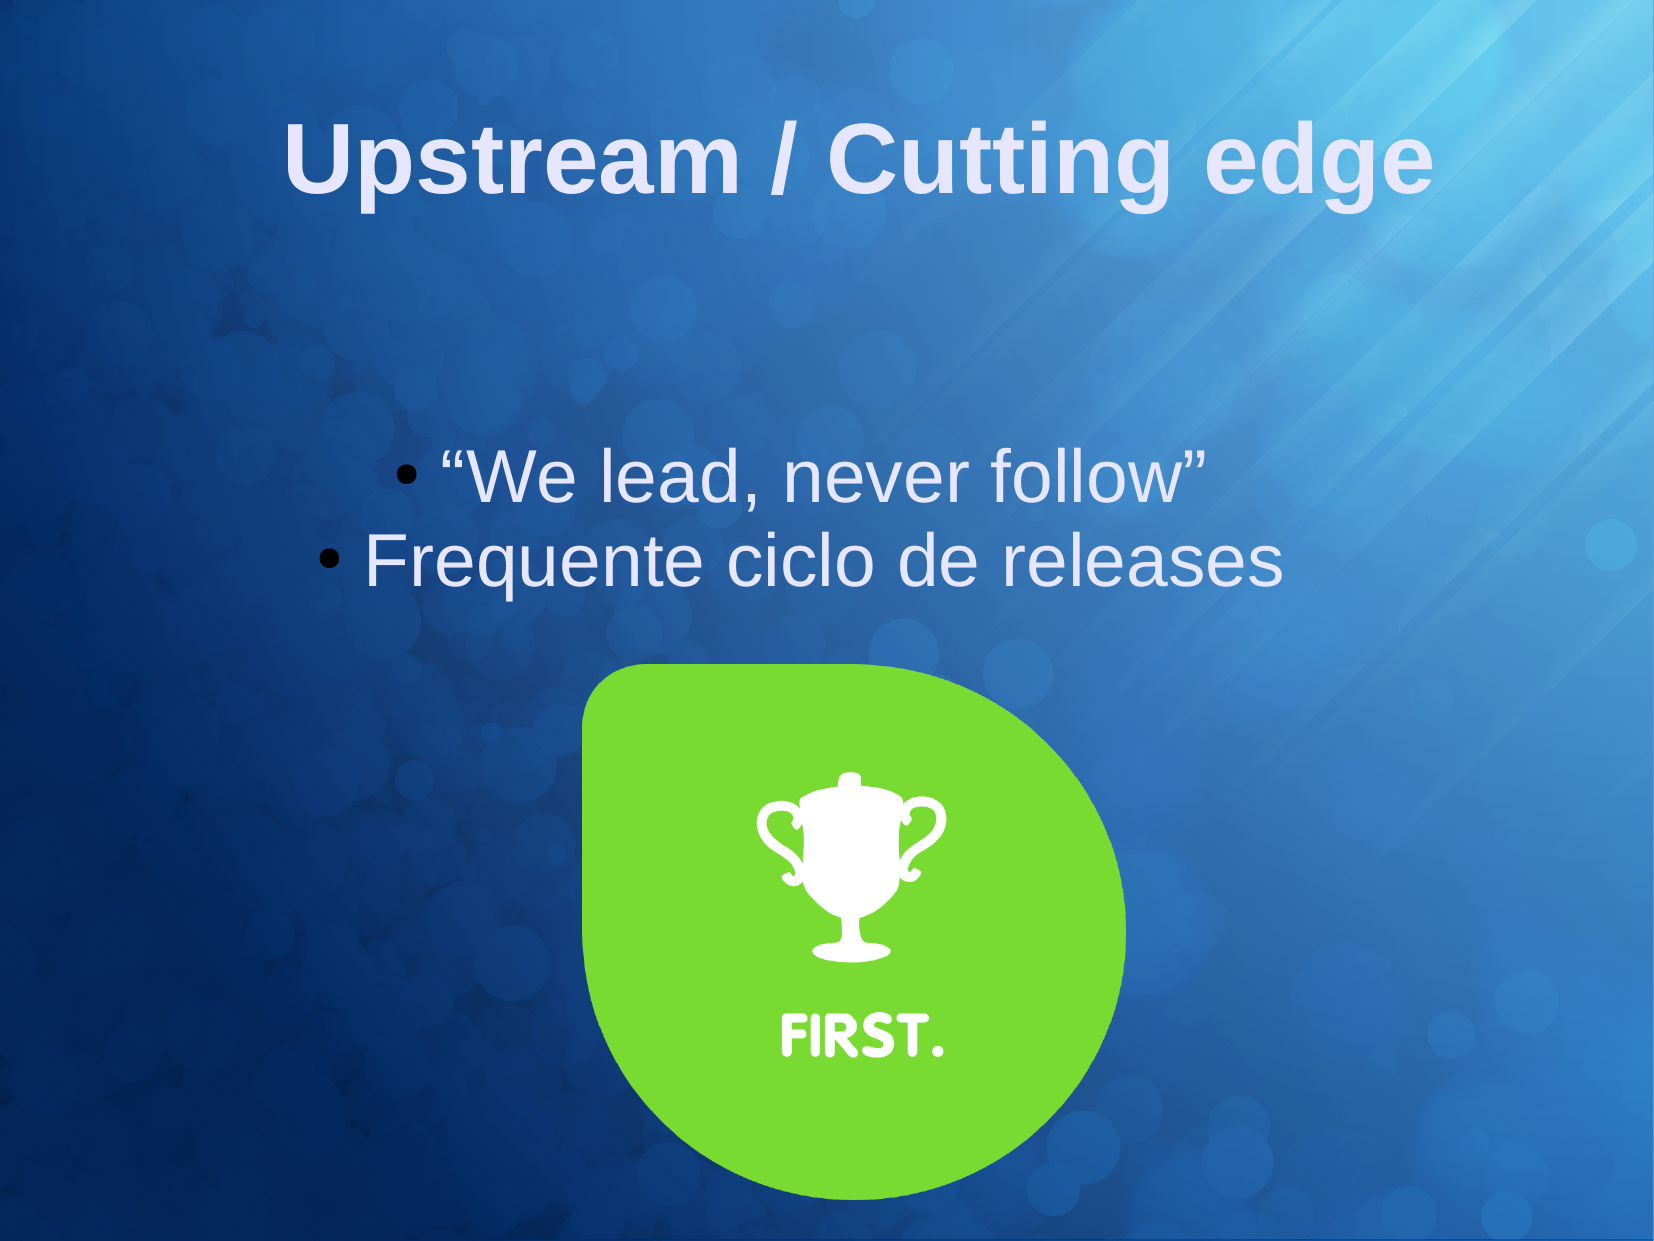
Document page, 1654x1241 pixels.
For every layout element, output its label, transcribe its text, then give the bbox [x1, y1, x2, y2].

text_box “We lead, never follow” Frequente ciclo de releases [101, 136, 1501, 901]
text_box Upstream / Cutting edge [97, 92, 1586, 226]
picture [0, 0, 1654, 1241]
